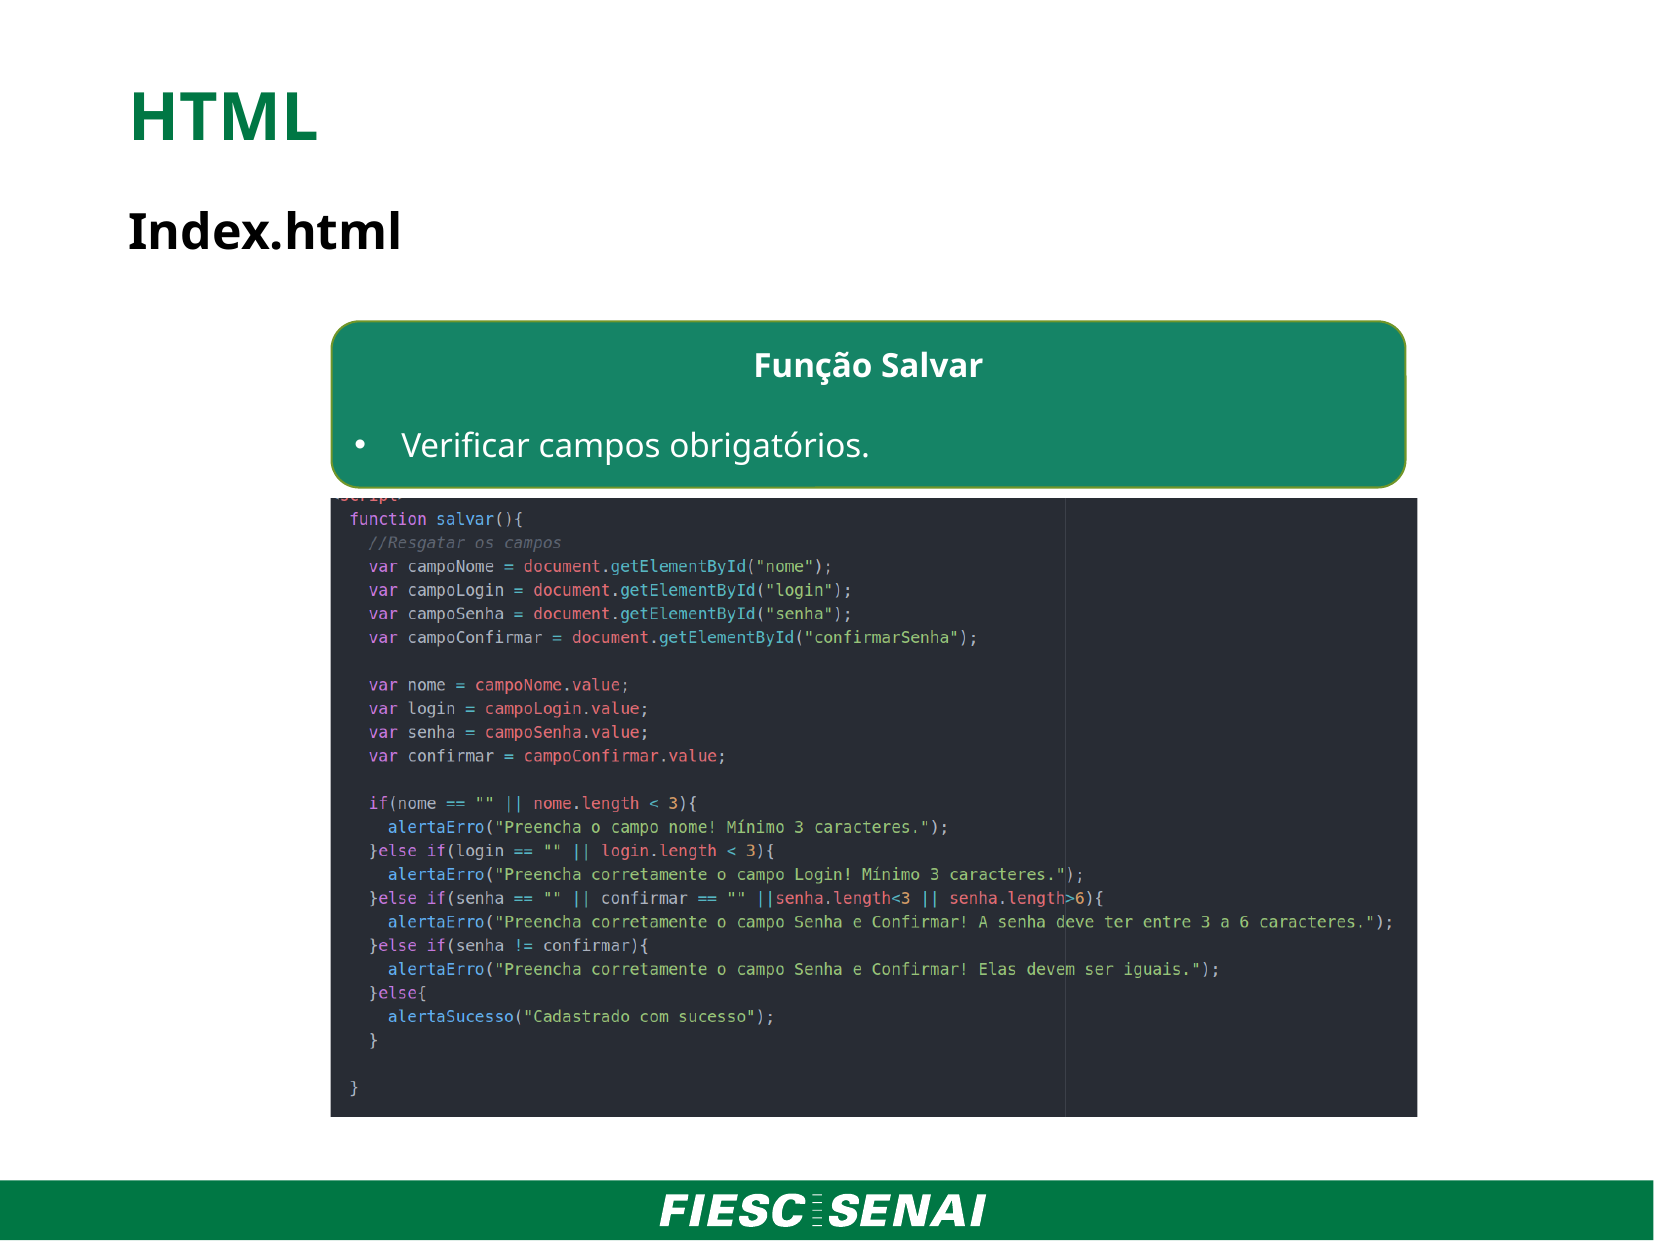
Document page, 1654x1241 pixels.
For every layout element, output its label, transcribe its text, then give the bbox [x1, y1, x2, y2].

text_box Função Salvar Verificar campos obrigatórios. [331, 321, 1406, 488]
list Index.html [113, 200, 1540, 1117]
title HTML [113, 39, 1540, 200]
picture [330, 498, 1418, 1117]
